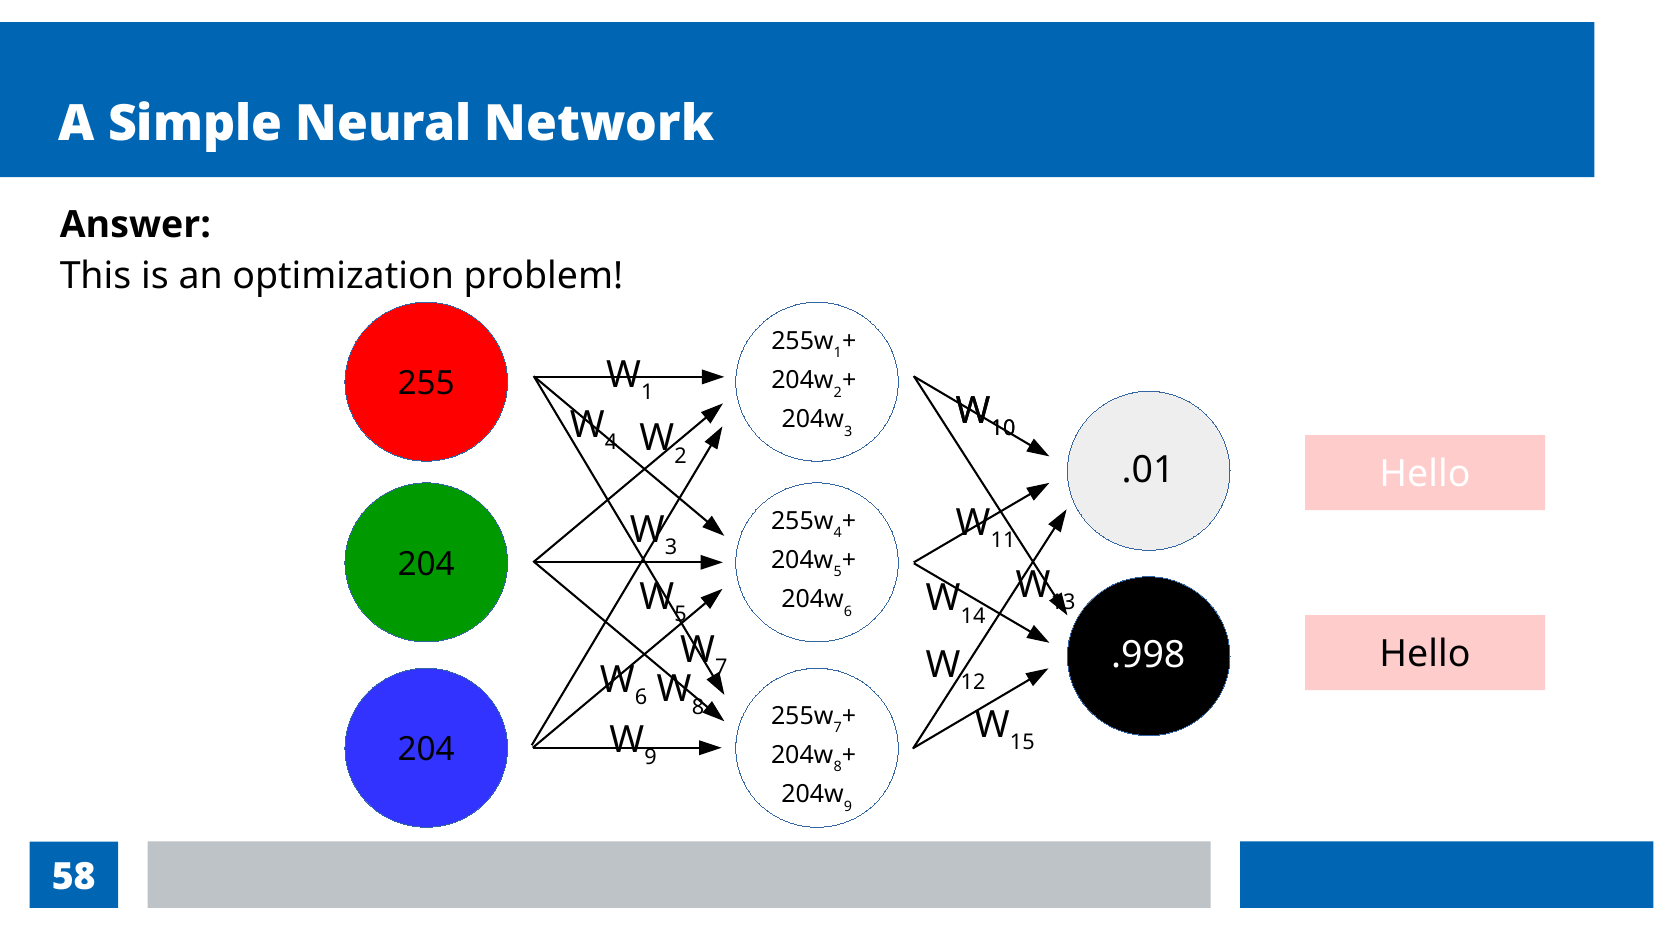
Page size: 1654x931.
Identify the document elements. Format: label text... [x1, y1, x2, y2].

text_box W2 [624, 403, 706, 474]
text_box .01 [1080, 435, 1217, 556]
text_box 255w4+ 204w5+ 204w6 [748, 495, 886, 620]
text_box W15 [960, 690, 1055, 761]
text_box W6 [585, 645, 666, 716]
text_box W13 [1000, 550, 1096, 621]
text_box W4 [555, 390, 636, 461]
title A Simple Neural Network [59, 44, 1595, 156]
text_box W11 [940, 488, 1036, 559]
text_box [1067, 621, 1080, 699]
text_box W3 [615, 495, 717, 566]
text_box 204 [344, 668, 508, 828]
text_box W7 [665, 615, 746, 686]
text_box Hello [1305, 615, 1546, 691]
text_box 255w7+ 204w8+ 204w9 [748, 690, 886, 815]
text_box W10 [940, 376, 1036, 447]
text_box W8 [641, 654, 723, 725]
text_box 204 [344, 482, 508, 642]
text_box Answer: This is an optimization problem! [45, 190, 692, 301]
text_box W5 [624, 561, 706, 633]
text_box [1067, 391, 1231, 514]
text_box W9 [594, 705, 676, 776]
text_box 255 [344, 302, 508, 462]
text_box W12 [910, 634, 1006, 701]
text_box 255w1+ 204w2+ 204w3 [735, 302, 899, 462]
text_box Hello [1305, 435, 1546, 511]
text_box .998 [1080, 620, 1217, 741]
text_box W14 [910, 563, 1006, 634]
text_box [1096, 576, 1231, 700]
